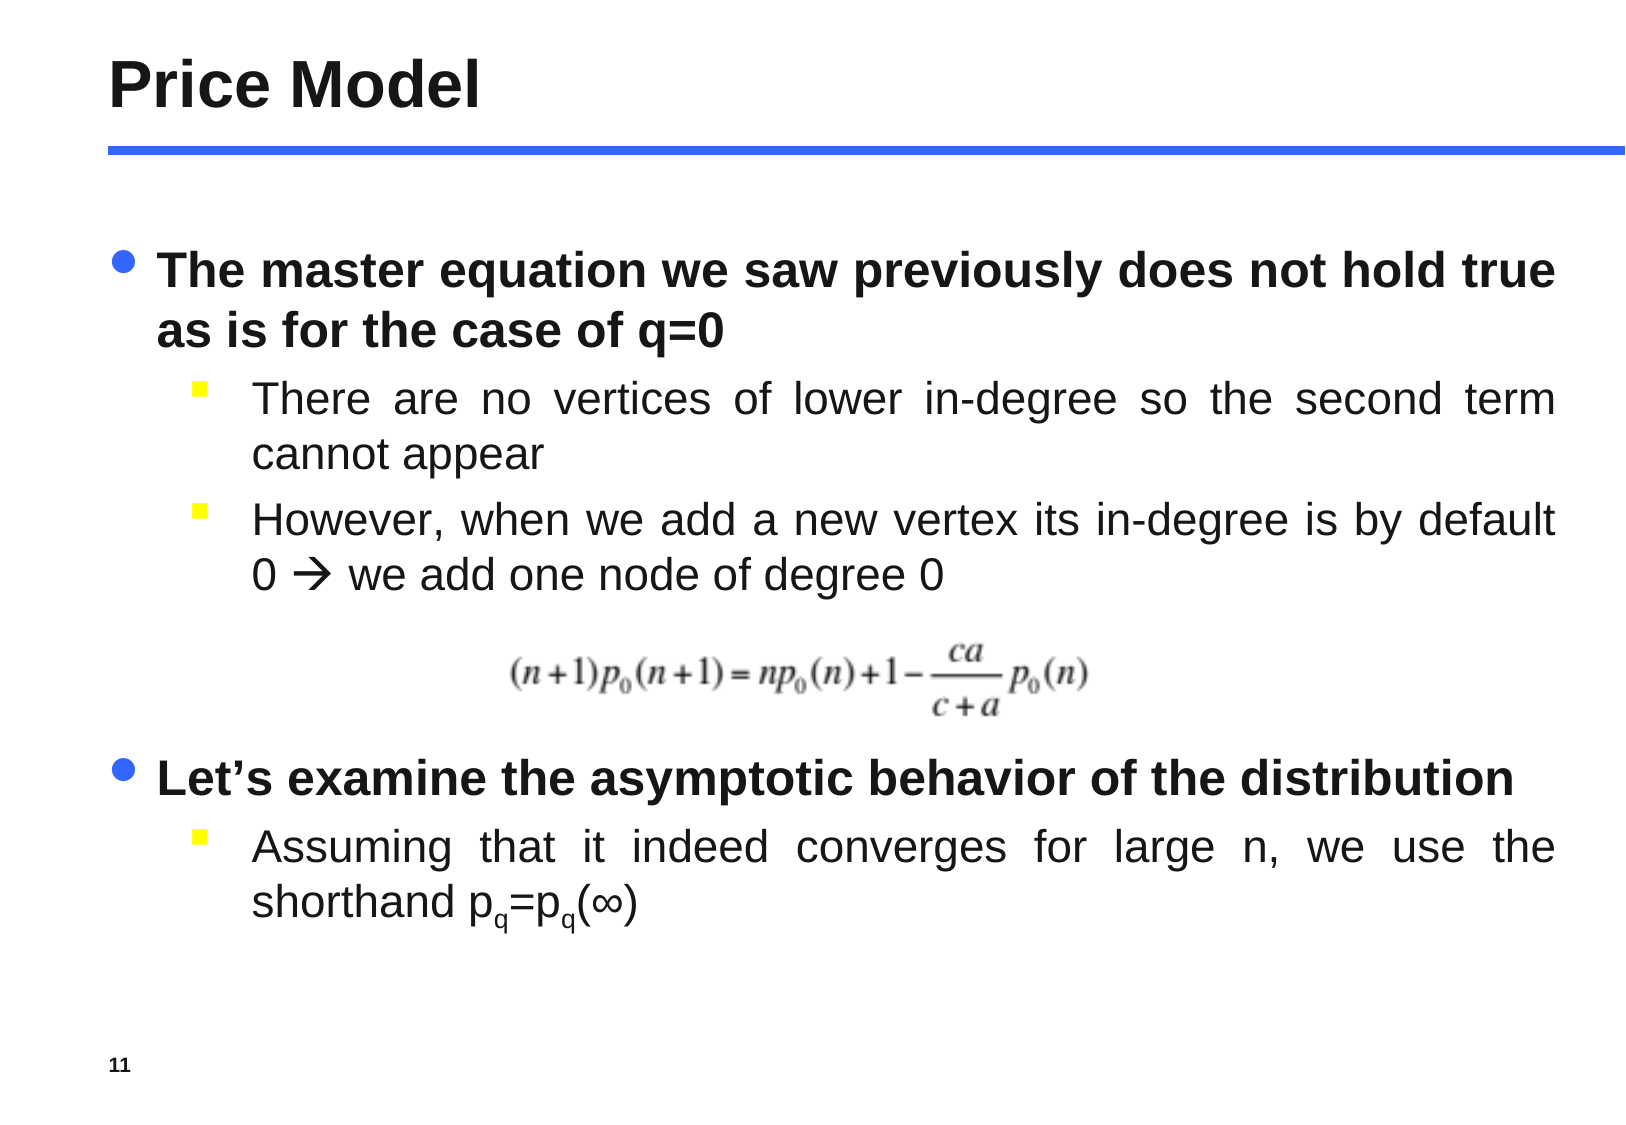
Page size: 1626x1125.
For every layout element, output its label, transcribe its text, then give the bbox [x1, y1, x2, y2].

chart [506, 623, 1089, 720]
list The master equation we saw previously does not hold true as is for the case of q=0 There are no vertices of lower in-degree so the second term cannot appear However, when we add a new vertex its in-degree is by default 0  we add one node of degree 0 Let’s examine the asymptotic behavior of the distribution Assuming that it indeed converges for large n, we use the shorthand pq=pq(∞) [108, 237, 1558, 975]
title Price Model [108, 30, 1558, 131]
text_box <number> [108, 1051, 188, 1077]
